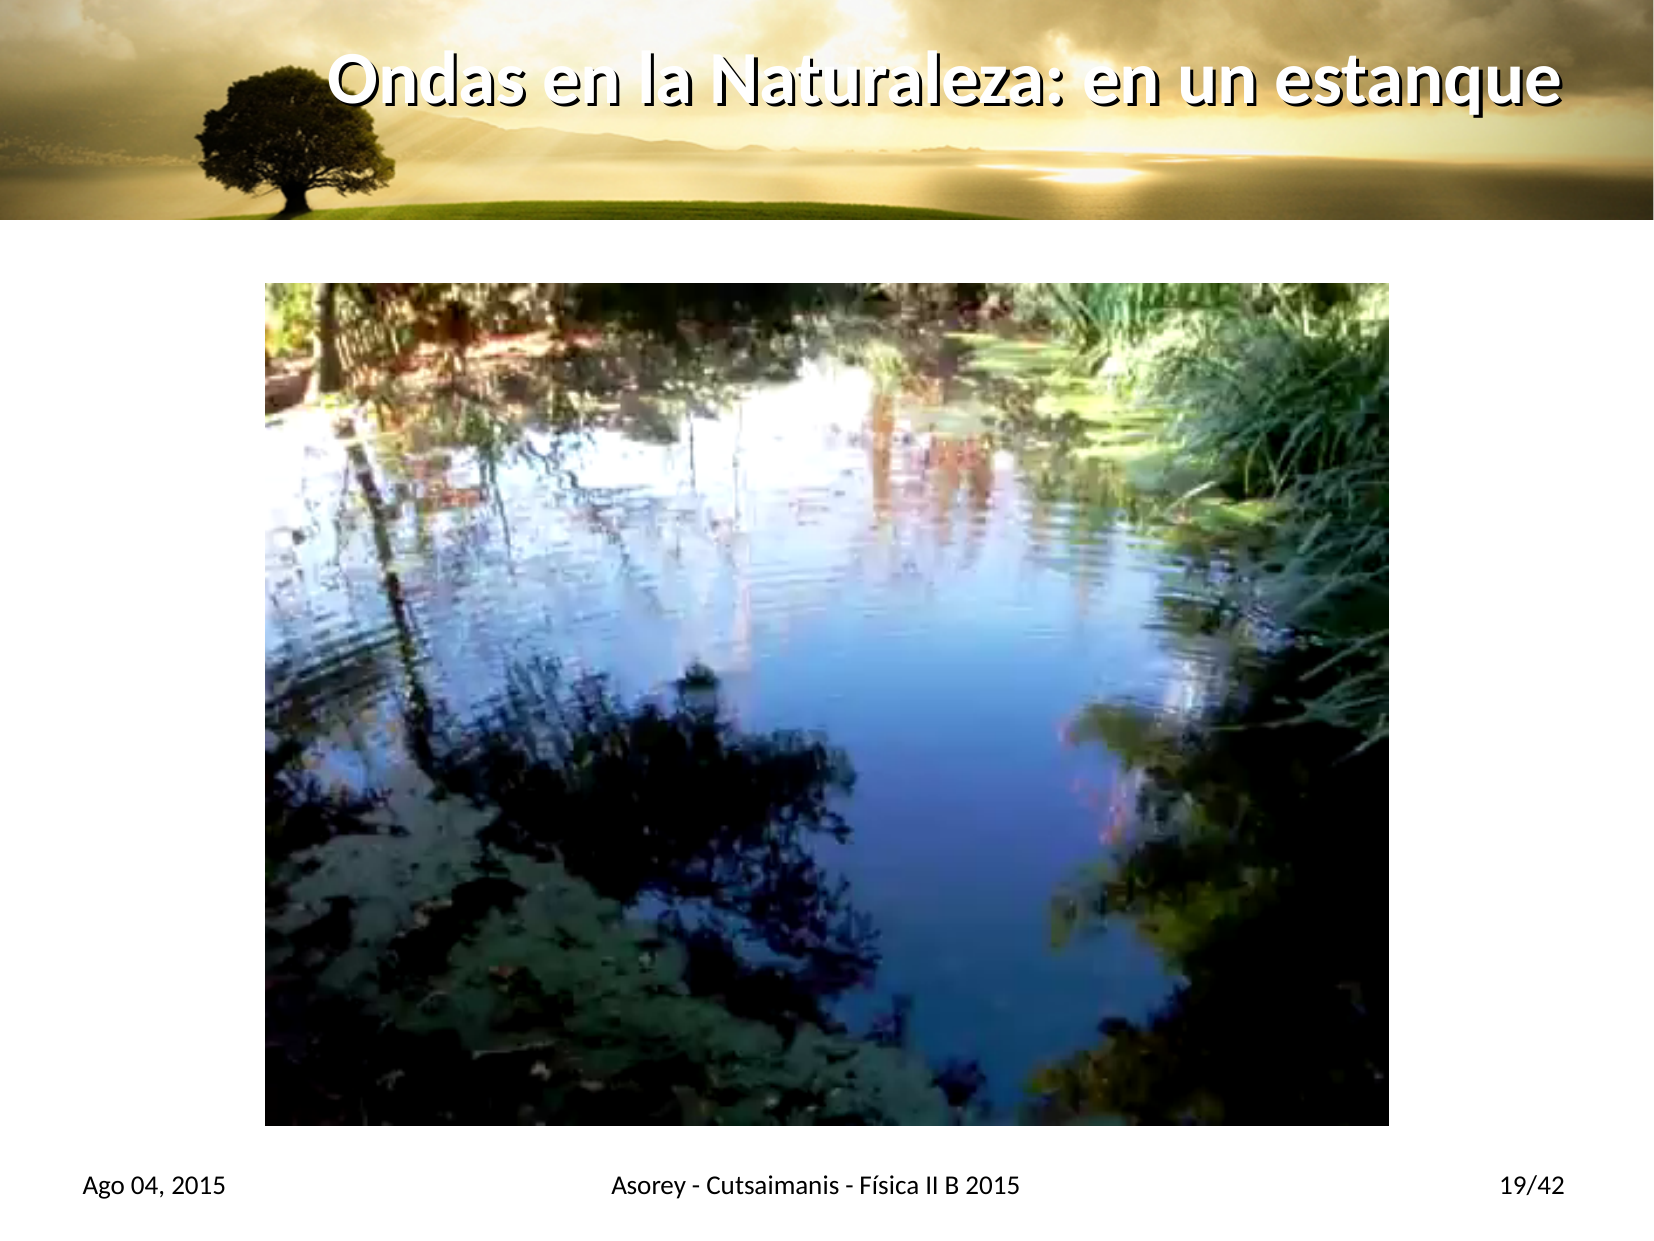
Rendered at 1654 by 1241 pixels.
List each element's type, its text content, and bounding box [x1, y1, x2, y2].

title Ondas en la Naturaleza: en un estanque [75, 19, 1564, 151]
picture [0, 0, 1654, 220]
text_box [264, 283, 1390, 1127]
